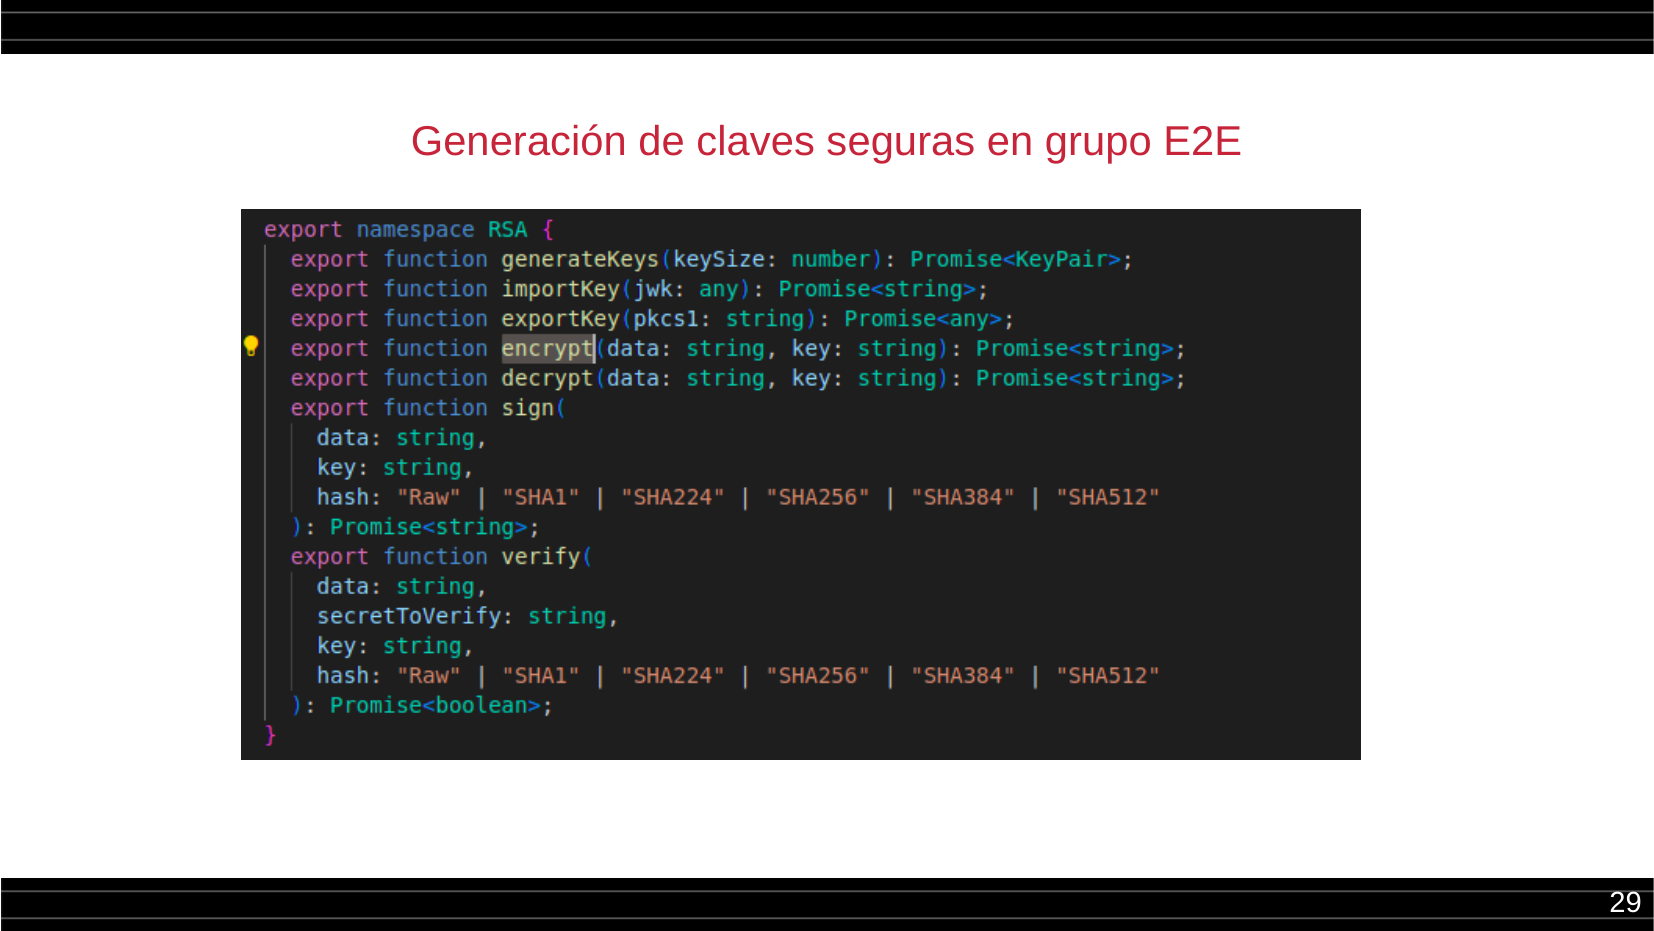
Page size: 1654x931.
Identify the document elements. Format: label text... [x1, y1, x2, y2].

picture [1, 0, 1654, 54]
picture [1, 878, 1654, 931]
title Generación de claves seguras en grupo E2E [82, 92, 1571, 189]
picture [241, 209, 1361, 760]
